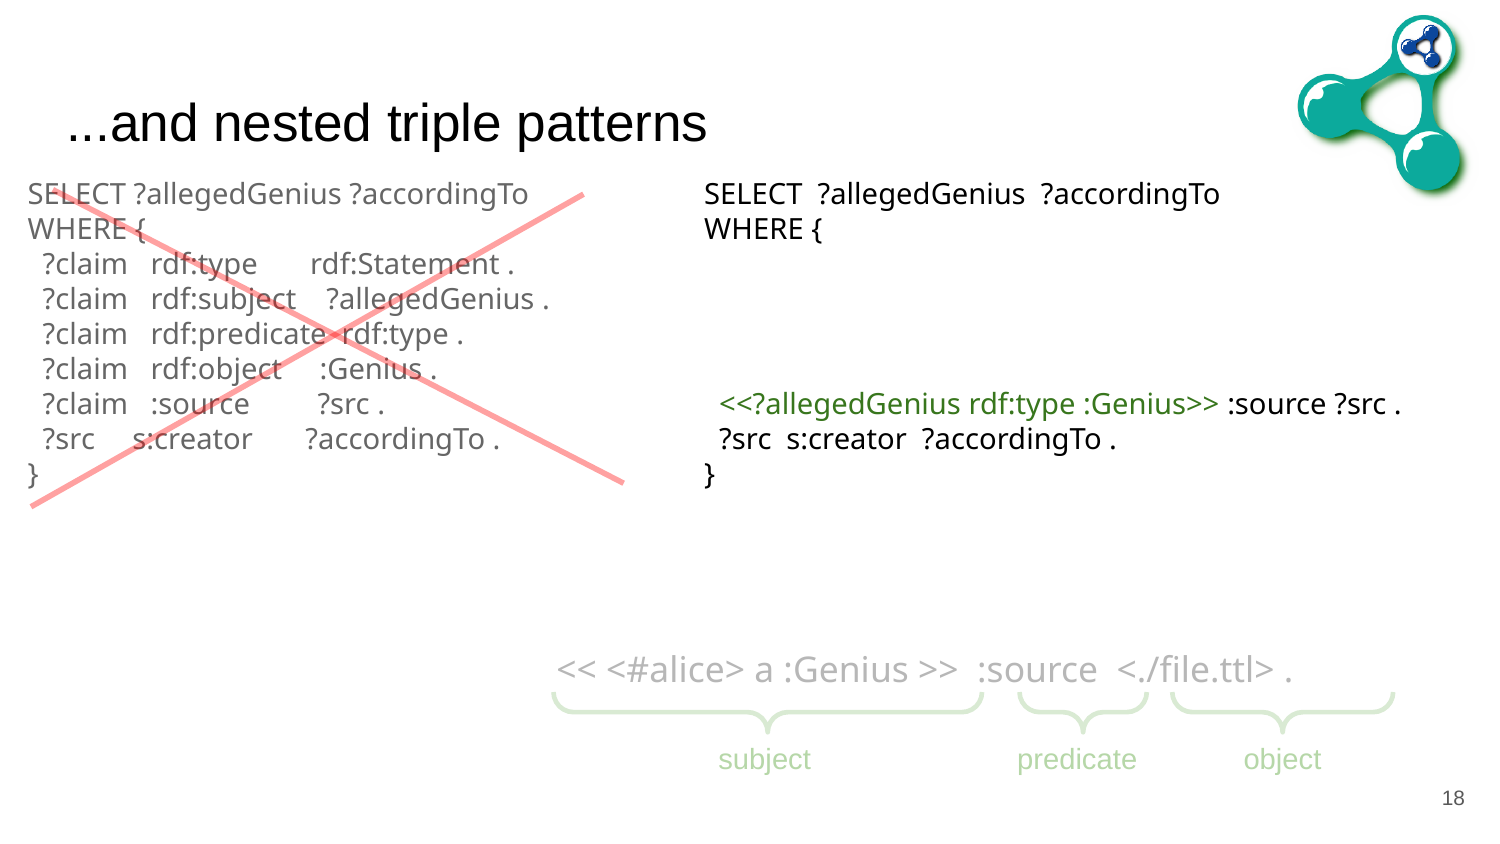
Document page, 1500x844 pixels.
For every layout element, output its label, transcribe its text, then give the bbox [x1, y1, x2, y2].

title ...and nested triple patterns [51, 72, 1287, 160]
text_box subject [703, 725, 832, 791]
picture [1287, 11, 1482, 160]
text_box predicate [1002, 725, 1154, 791]
text_box [29, 187, 625, 510]
text_box object [1218, 725, 1347, 791]
slide_number <number> [1389, 764, 1480, 830]
text_box SELECT ?allegedGenius ?accordingTo WHERE { ?claim rdf:type rdf:Statement . ?claim rdf:subject ?allegedGenius . ?claim rdf:predicate rdf:type . ?claim rdf:object :Genius . ?claim :source ?src . ?src s:creator ?accordingTo . } [12, 160, 689, 506]
list << <#alice> a :Genius >> :source <./file.ttl> . [541, 604, 1465, 726]
text_box SELECT ?allegedGenius ?accordingTo WHERE { <<?allegedGenius rdf:type :Genius>> :source ?src . ?src s:creator ?accordingTo . } [689, 160, 1488, 506]
